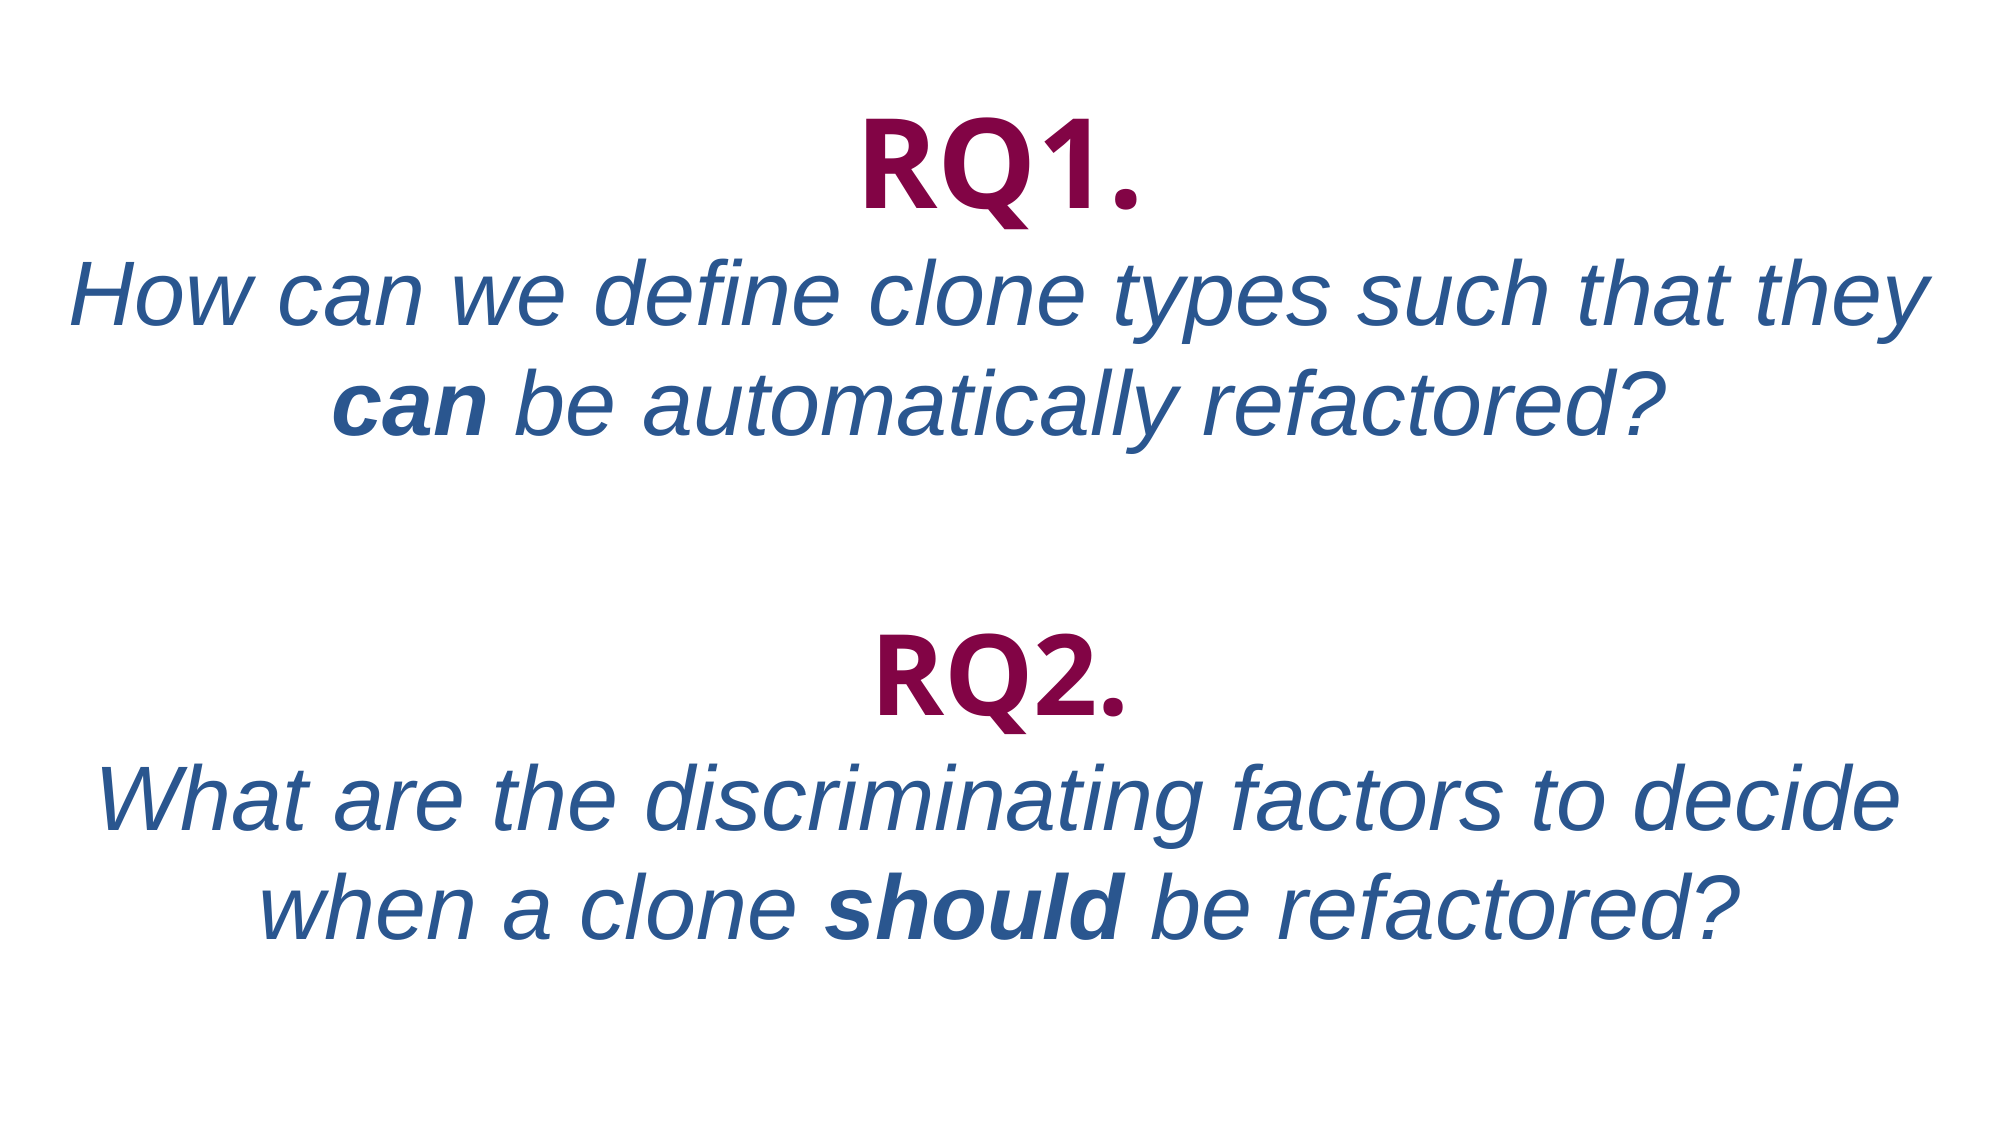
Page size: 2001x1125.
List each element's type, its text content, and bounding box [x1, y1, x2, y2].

text_box RQ1. How can we define clone types such that they can be automatically refactored? RQ2. What are the discriminating factors to decide when a clone should be refactored? [0, 76, 2000, 966]
